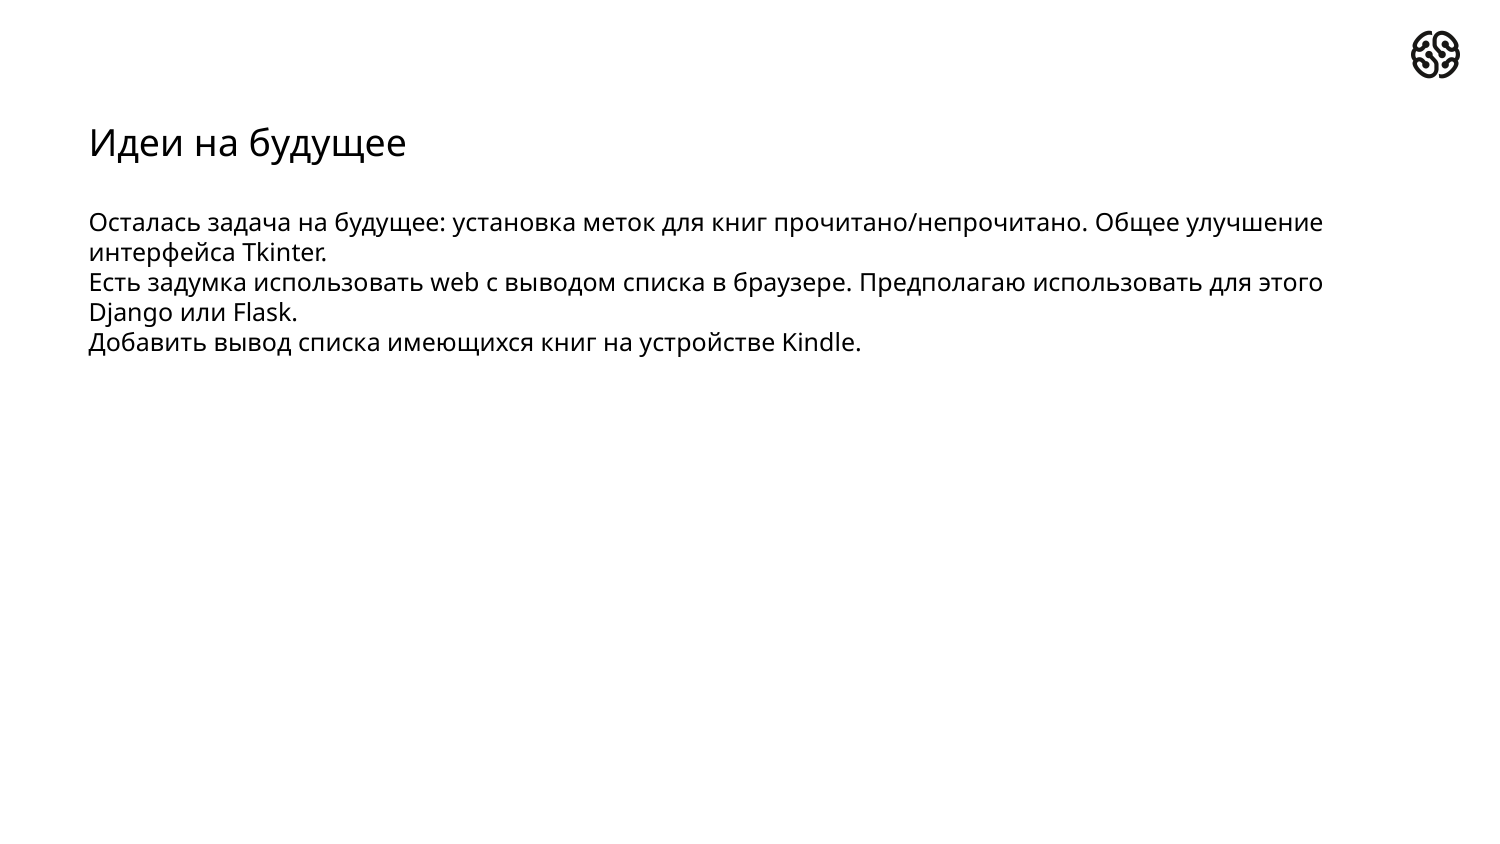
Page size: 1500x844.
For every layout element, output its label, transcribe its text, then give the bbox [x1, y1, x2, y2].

title Идеи на будущее [88, 118, 1412, 260]
subtitle Осталась задача на будущее: установка меток для книг прочитано/непрочитано. Общее улучшение интерфейса Tkinter. Есть задумка использовать web с выводом списка в браузере. Предполагаю использовать для этого Django или Flask. Добавить вывод списка имеющихся книг на устройстве Kindle. [88, 260, 1412, 739]
picture [1411, 30, 1460, 79]
